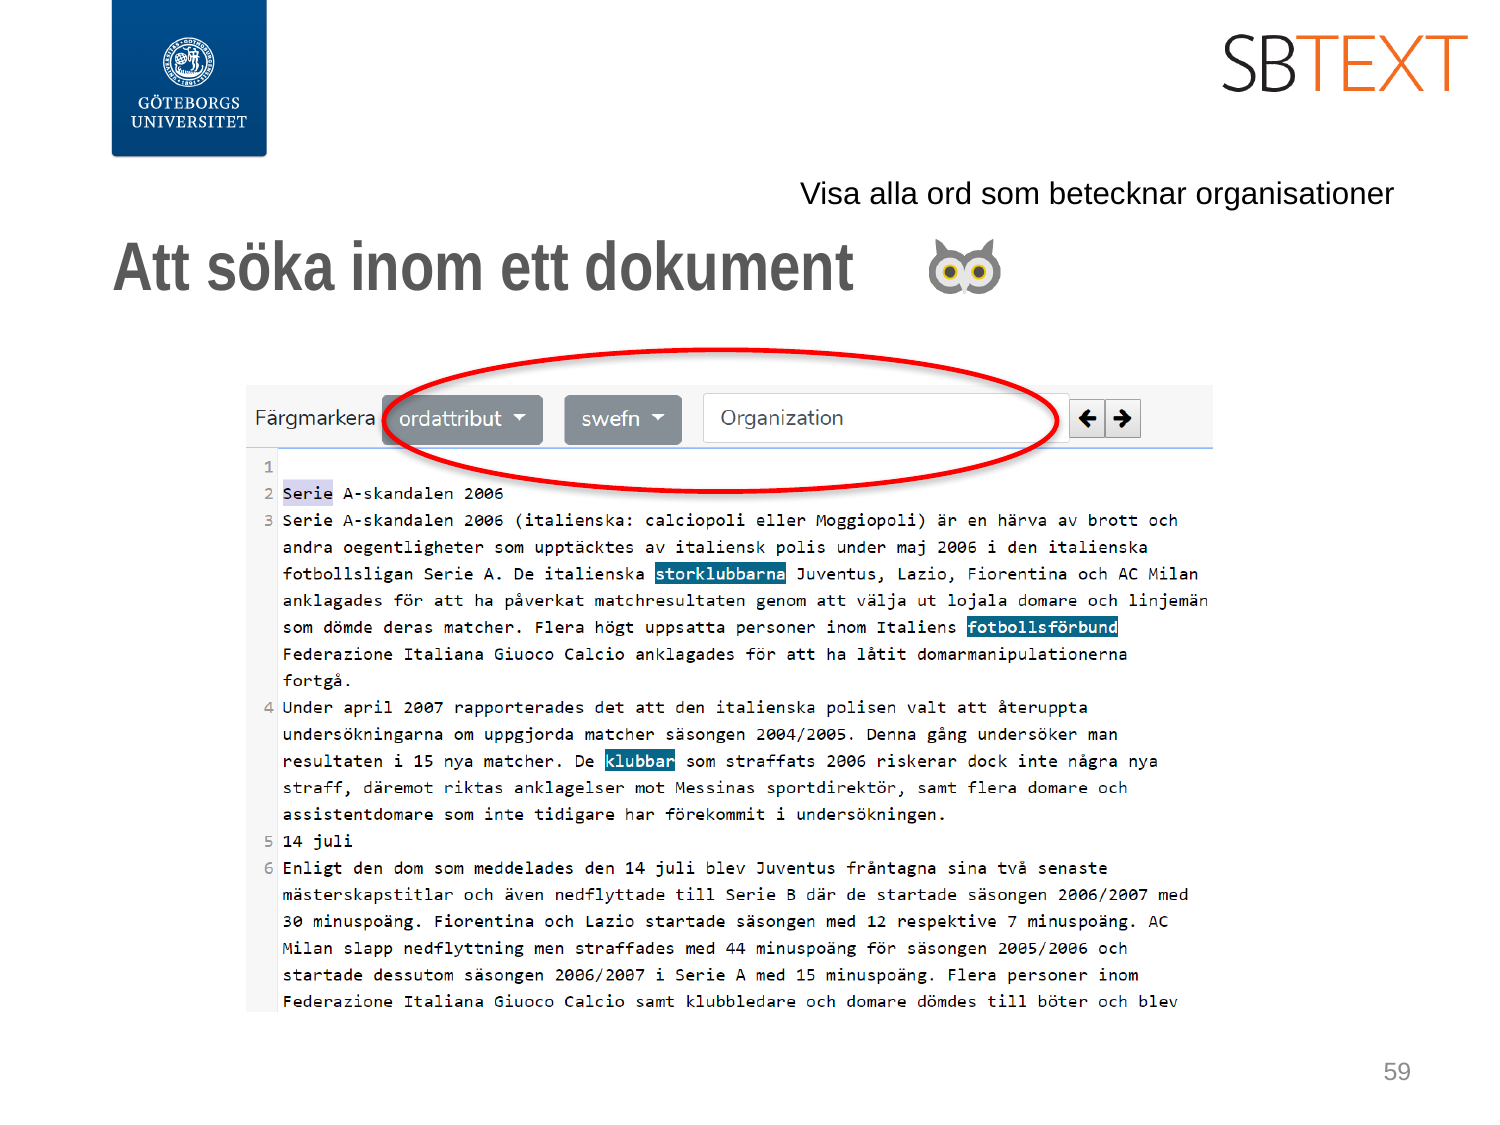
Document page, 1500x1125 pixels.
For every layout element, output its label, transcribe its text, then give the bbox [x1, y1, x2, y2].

picture [110, 0, 268, 159]
picture [1205, 19, 1476, 110]
title Att söka inom ett dokument [112, 231, 1412, 362]
picture [915, 239, 1013, 297]
text_box Visa alla ord som betecknar organisationer [785, 166, 1412, 219]
picture [240, 385, 1213, 1012]
slide_number <number> [1316, 1051, 1412, 1091]
picture [387, 385, 1054, 489]
